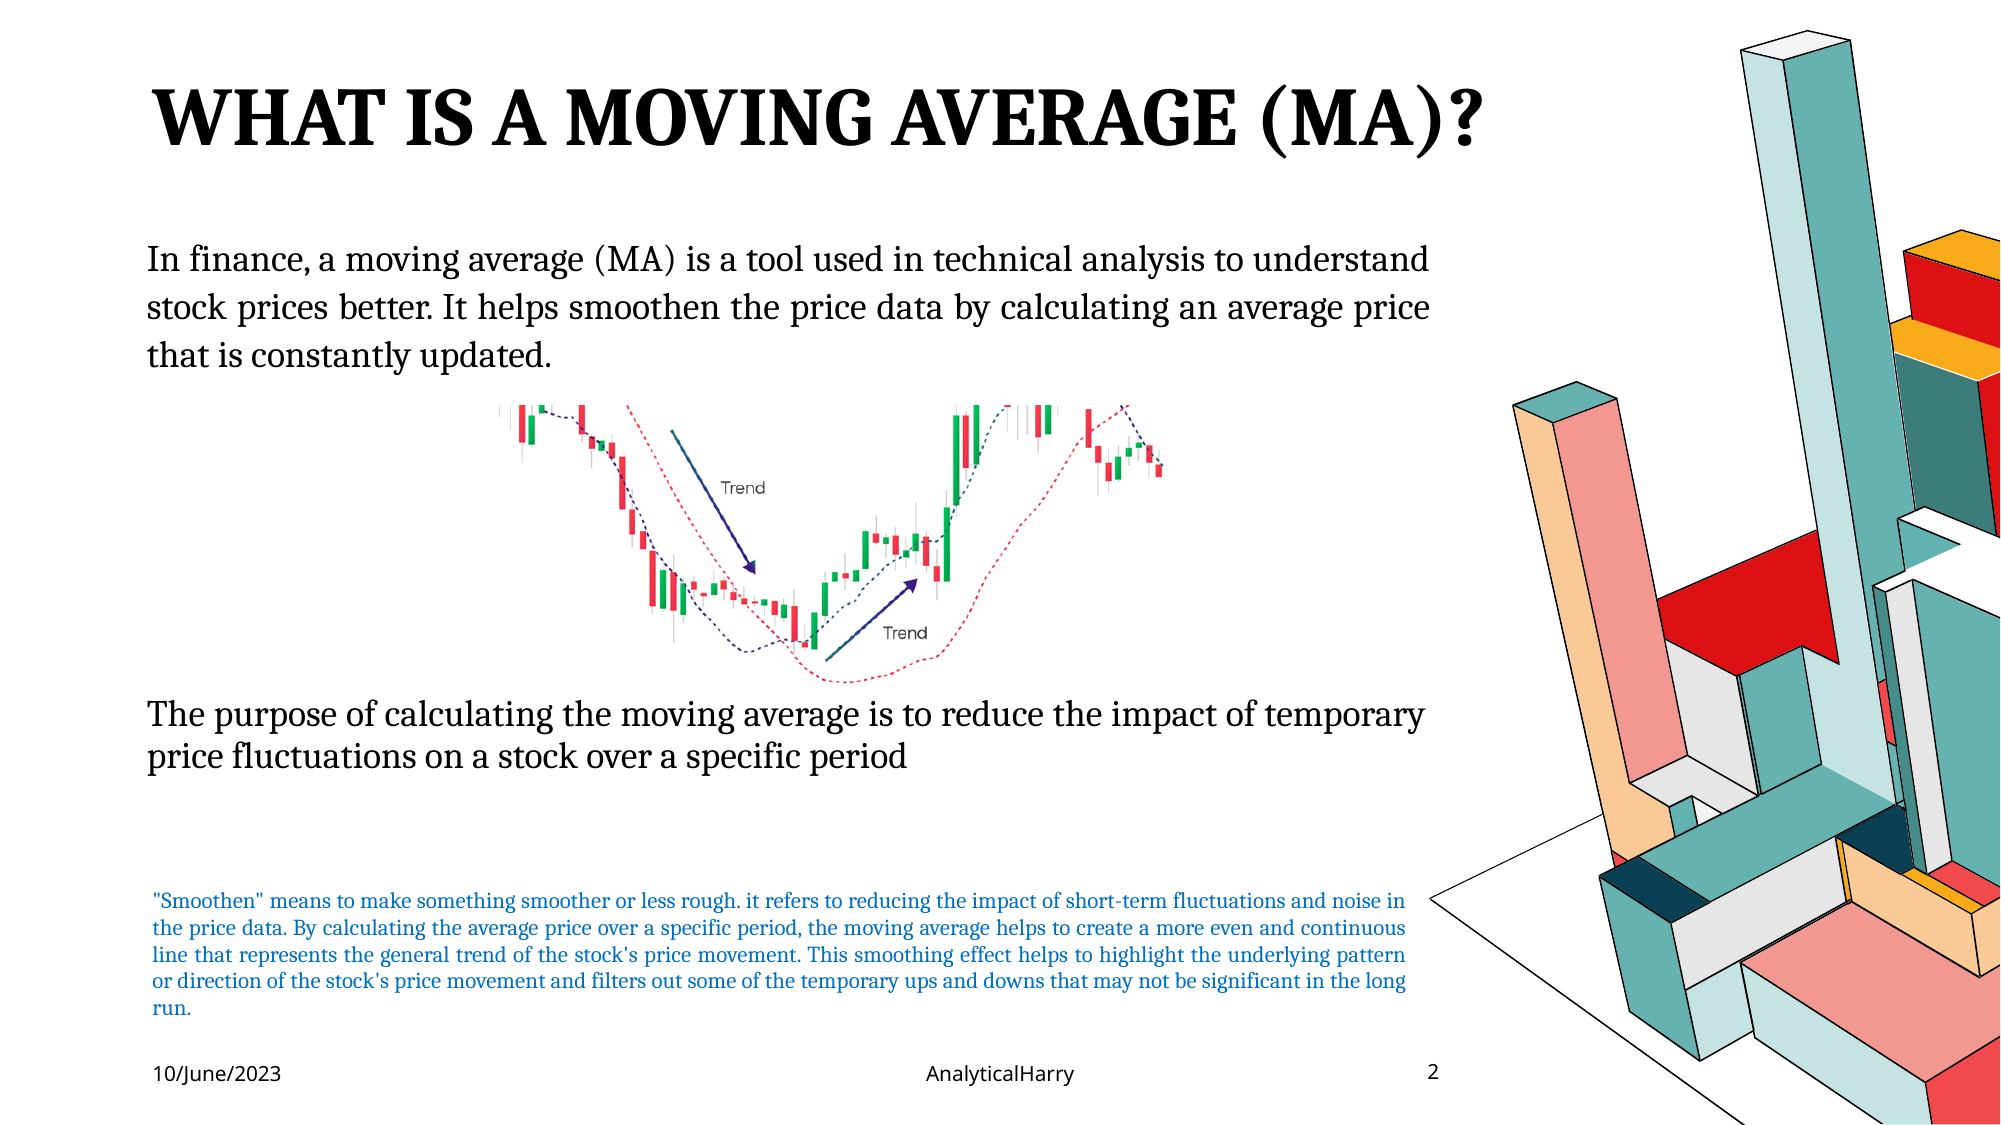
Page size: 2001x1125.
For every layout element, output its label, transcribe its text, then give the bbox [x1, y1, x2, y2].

picture [494, 405, 1165, 684]
text_box AnalyticalHarry [662, 1042, 1338, 1103]
text_box [1412, 1042, 1863, 1103]
text_box 10/June/2023 [137, 1042, 588, 1103]
list In finance, a moving average (MA) is a tool used in technical analysis to understand stock prices better. It helps smoothen the price data by calculating an average price that is constantly updated. [131, 223, 1486, 386]
list The purpose of calculating the moving average is to reduce the impact of temporary price fluctuations on a stock over a specific period [131, 684, 1486, 820]
list "Smoothen" means to make something smoother or less rough. it refers to reducing the impact of short-term fluctuations and noise in the price data. By calculating the average price over a specific period, the moving average helps to create a more even and continuous line that represents the general trend of the stock's price movement. This smoothing effect helps to highlight the underlying pattern or direction of the stock's price movement and filters out some of the temporary ups and downs that may not be significant in the long run. [137, 879, 1423, 1035]
title What Is a Moving Average (MA)? [137, 59, 1863, 278]
